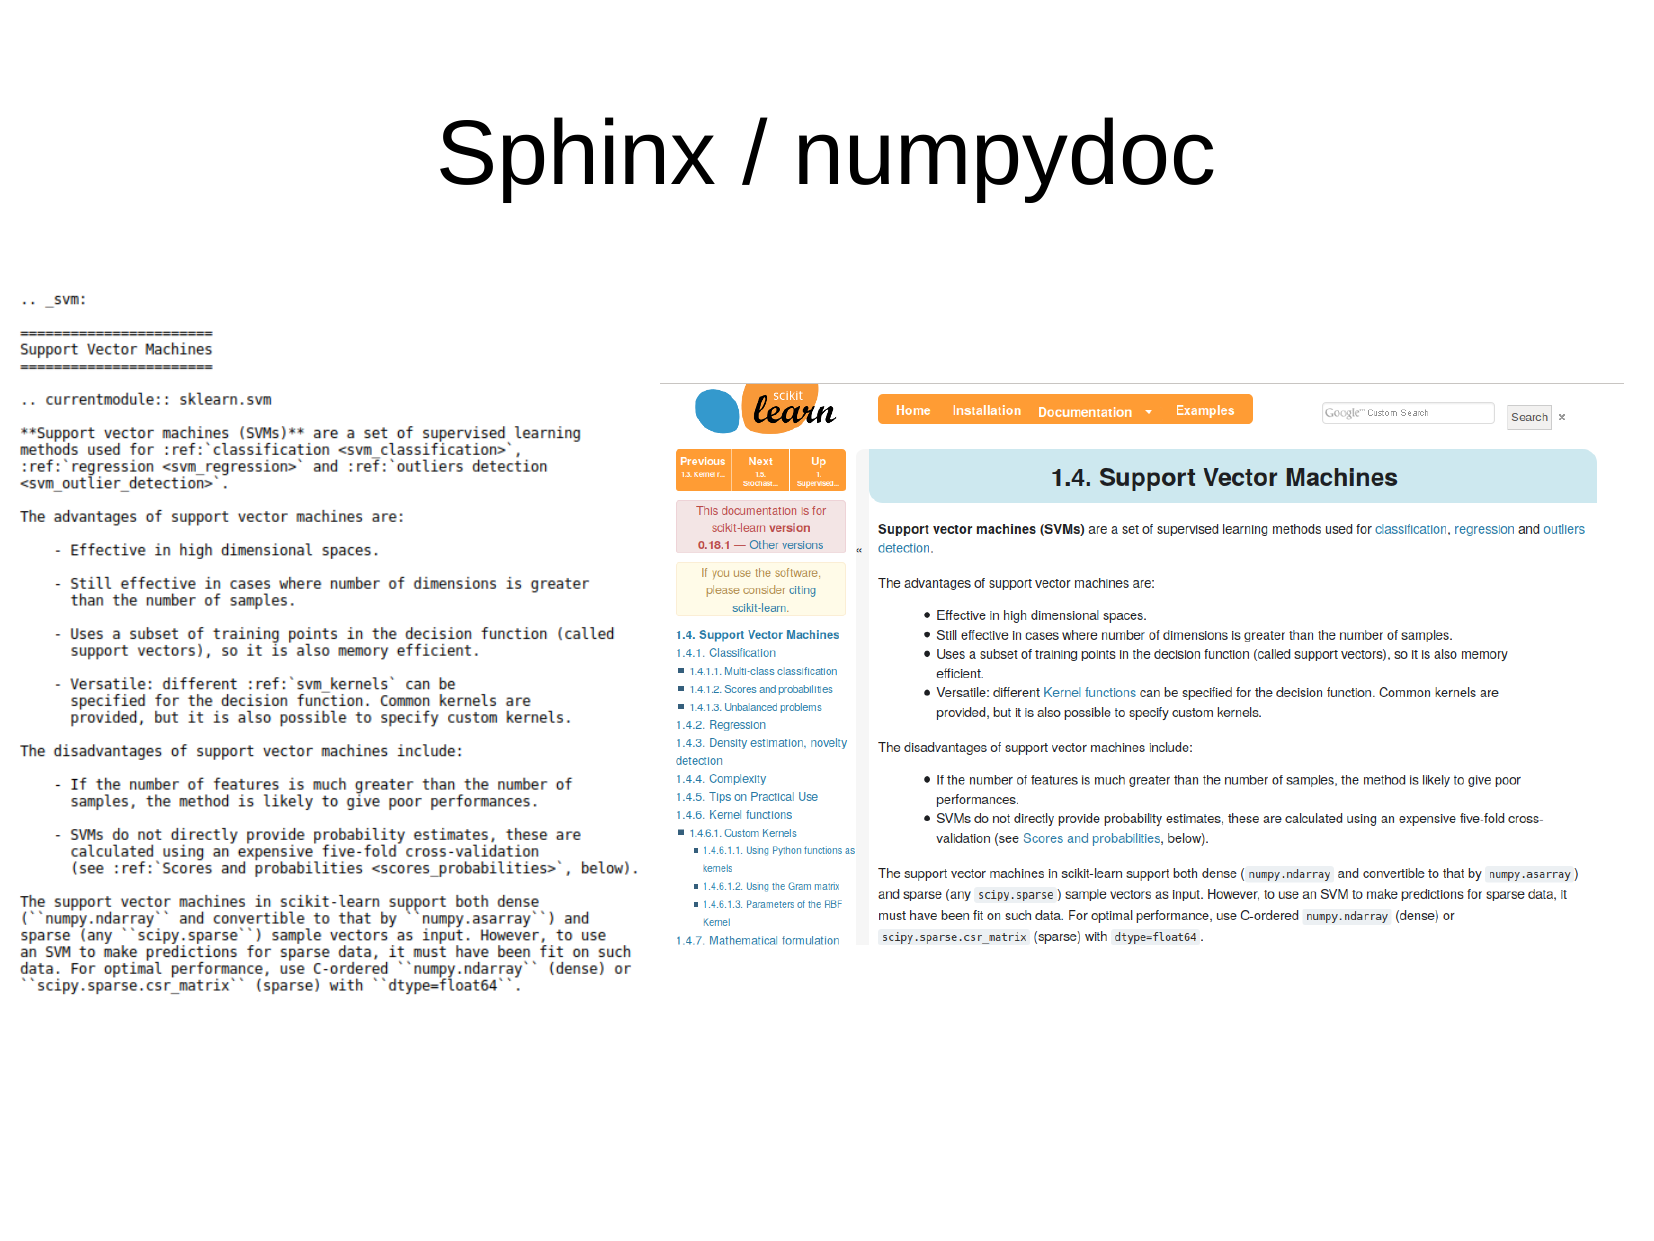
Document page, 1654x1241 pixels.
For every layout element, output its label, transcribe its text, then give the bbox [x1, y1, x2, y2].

picture [13, 284, 1624, 1005]
title Sphinx / numpydoc [82, 49, 1571, 257]
